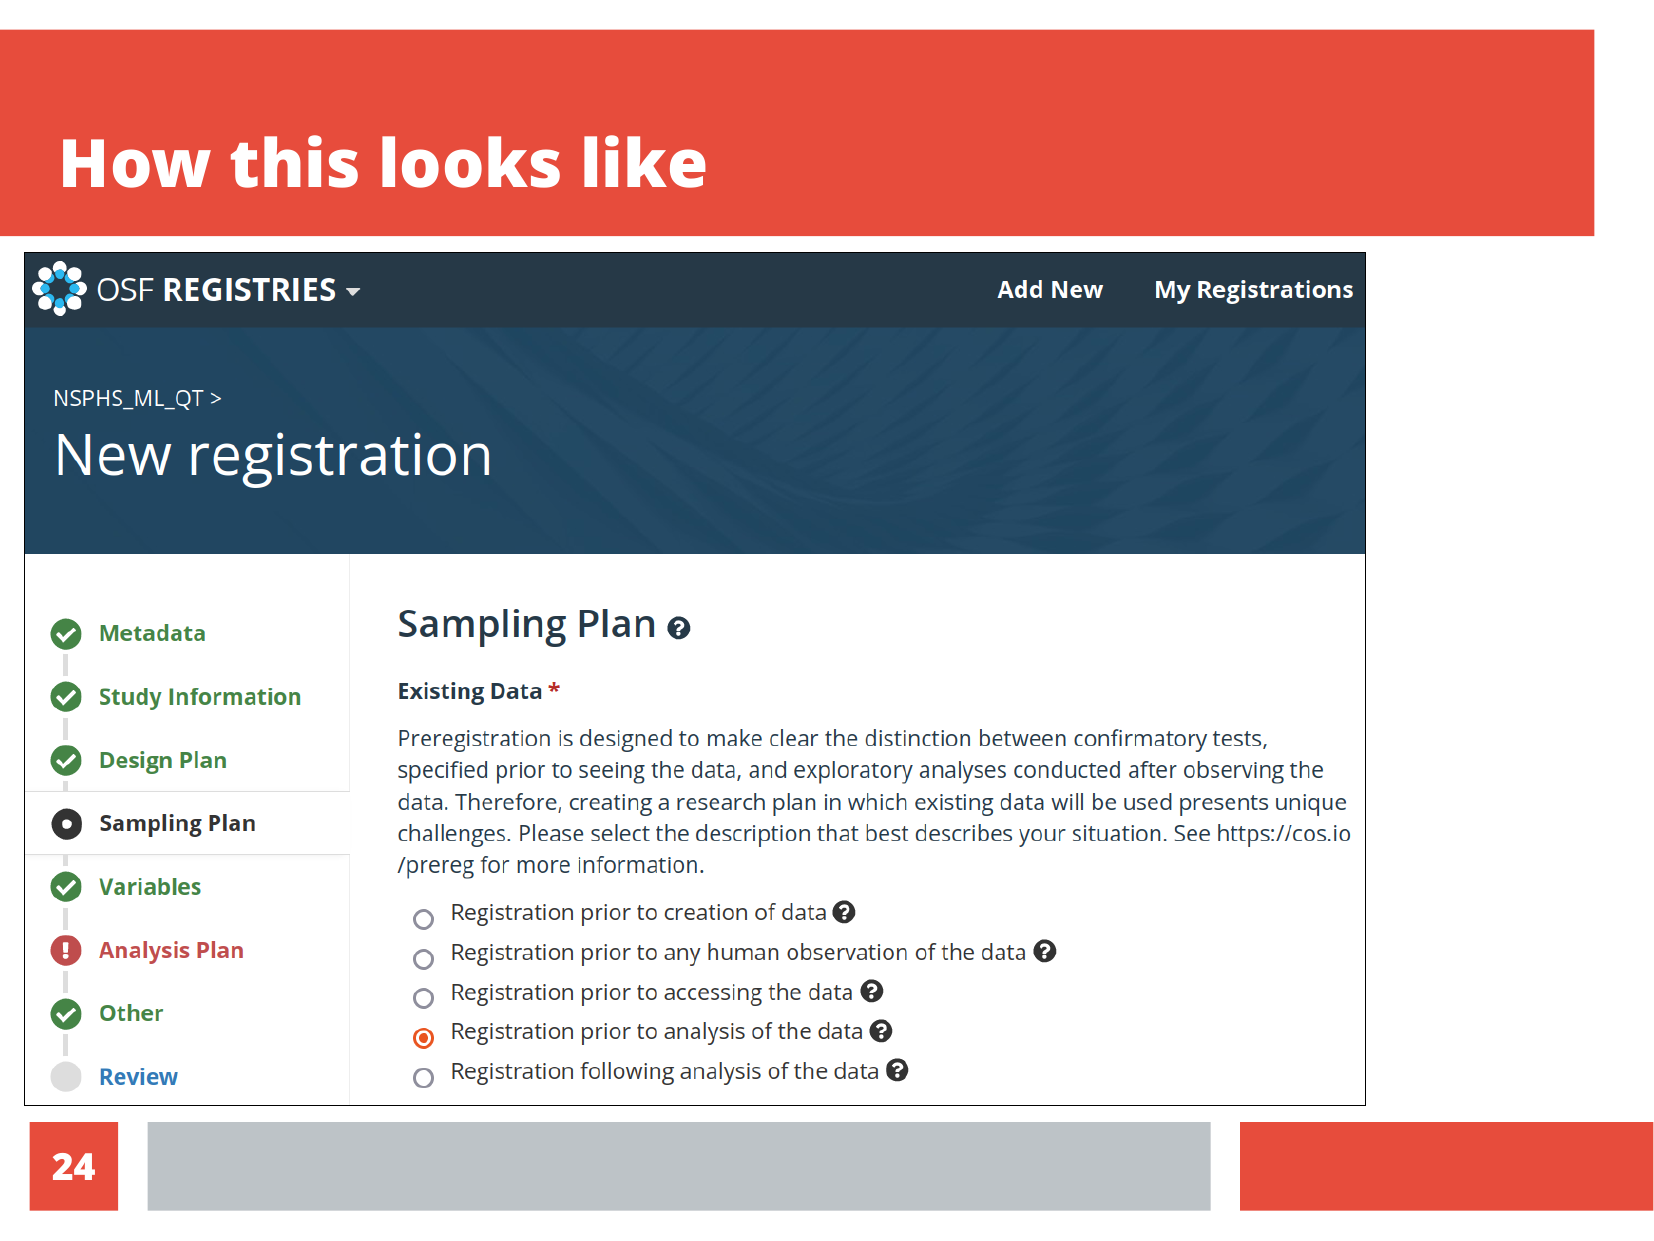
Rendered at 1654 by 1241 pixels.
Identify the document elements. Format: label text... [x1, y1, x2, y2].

title How this looks like [59, 59, 1595, 207]
picture [24, 252, 1366, 1106]
